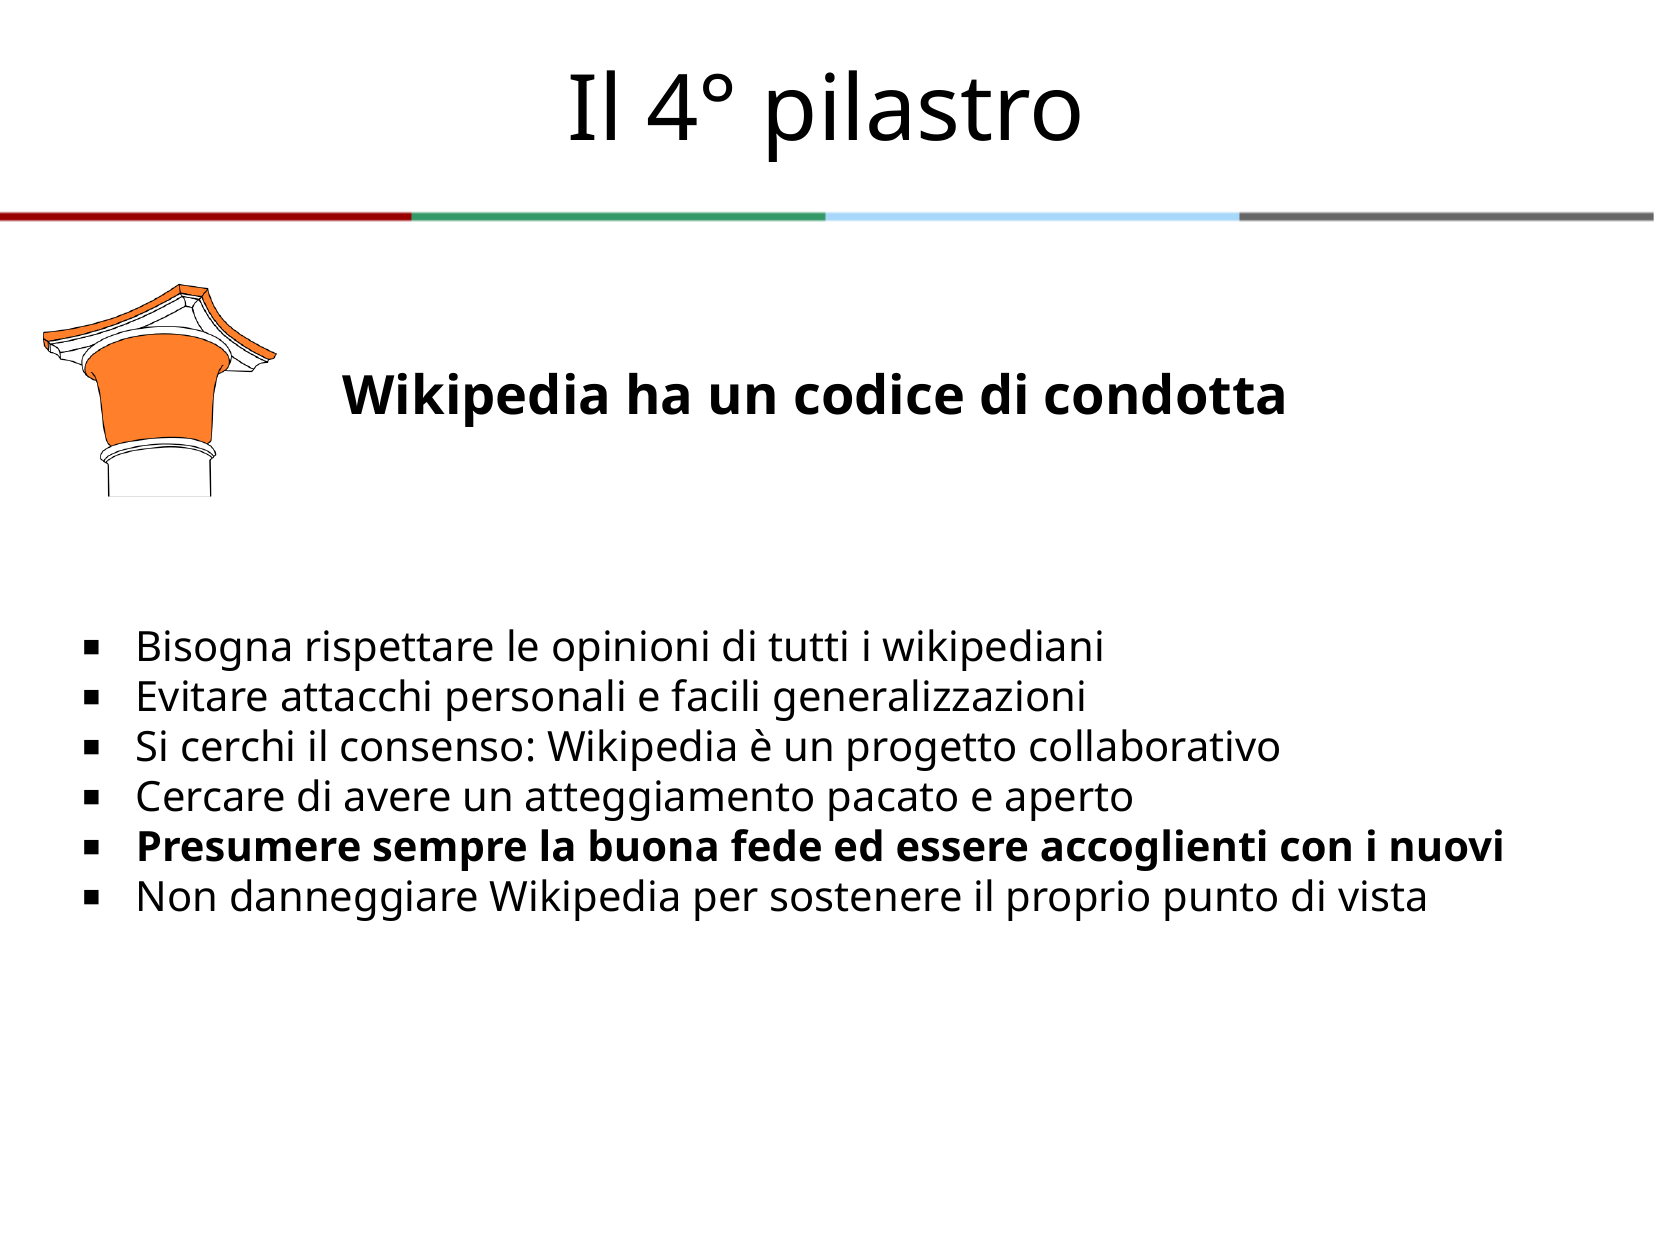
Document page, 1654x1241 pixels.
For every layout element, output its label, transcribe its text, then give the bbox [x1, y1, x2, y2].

text_box Bisogna rispettare le opinioni di tutti i wikipediani Evitare attacchi personali e facili generalizzazioni Si cerchi il consenso: Wikipedia è un progetto collaborativo Cercare di avere un atteggiamento pacato e aperto Presumere sempre la buona fede ed essere accoglienti con i nuovi Non danneggiare Wikipedia per sostenere il proprio punto di vista [64, 620, 1542, 1117]
text_box Wikipedia ha un codice di condotta [342, 360, 1607, 455]
picture [41, 283, 278, 497]
text_box Il 4° pilastro [82, 0, 1571, 200]
picture [0, 200, 1654, 235]
